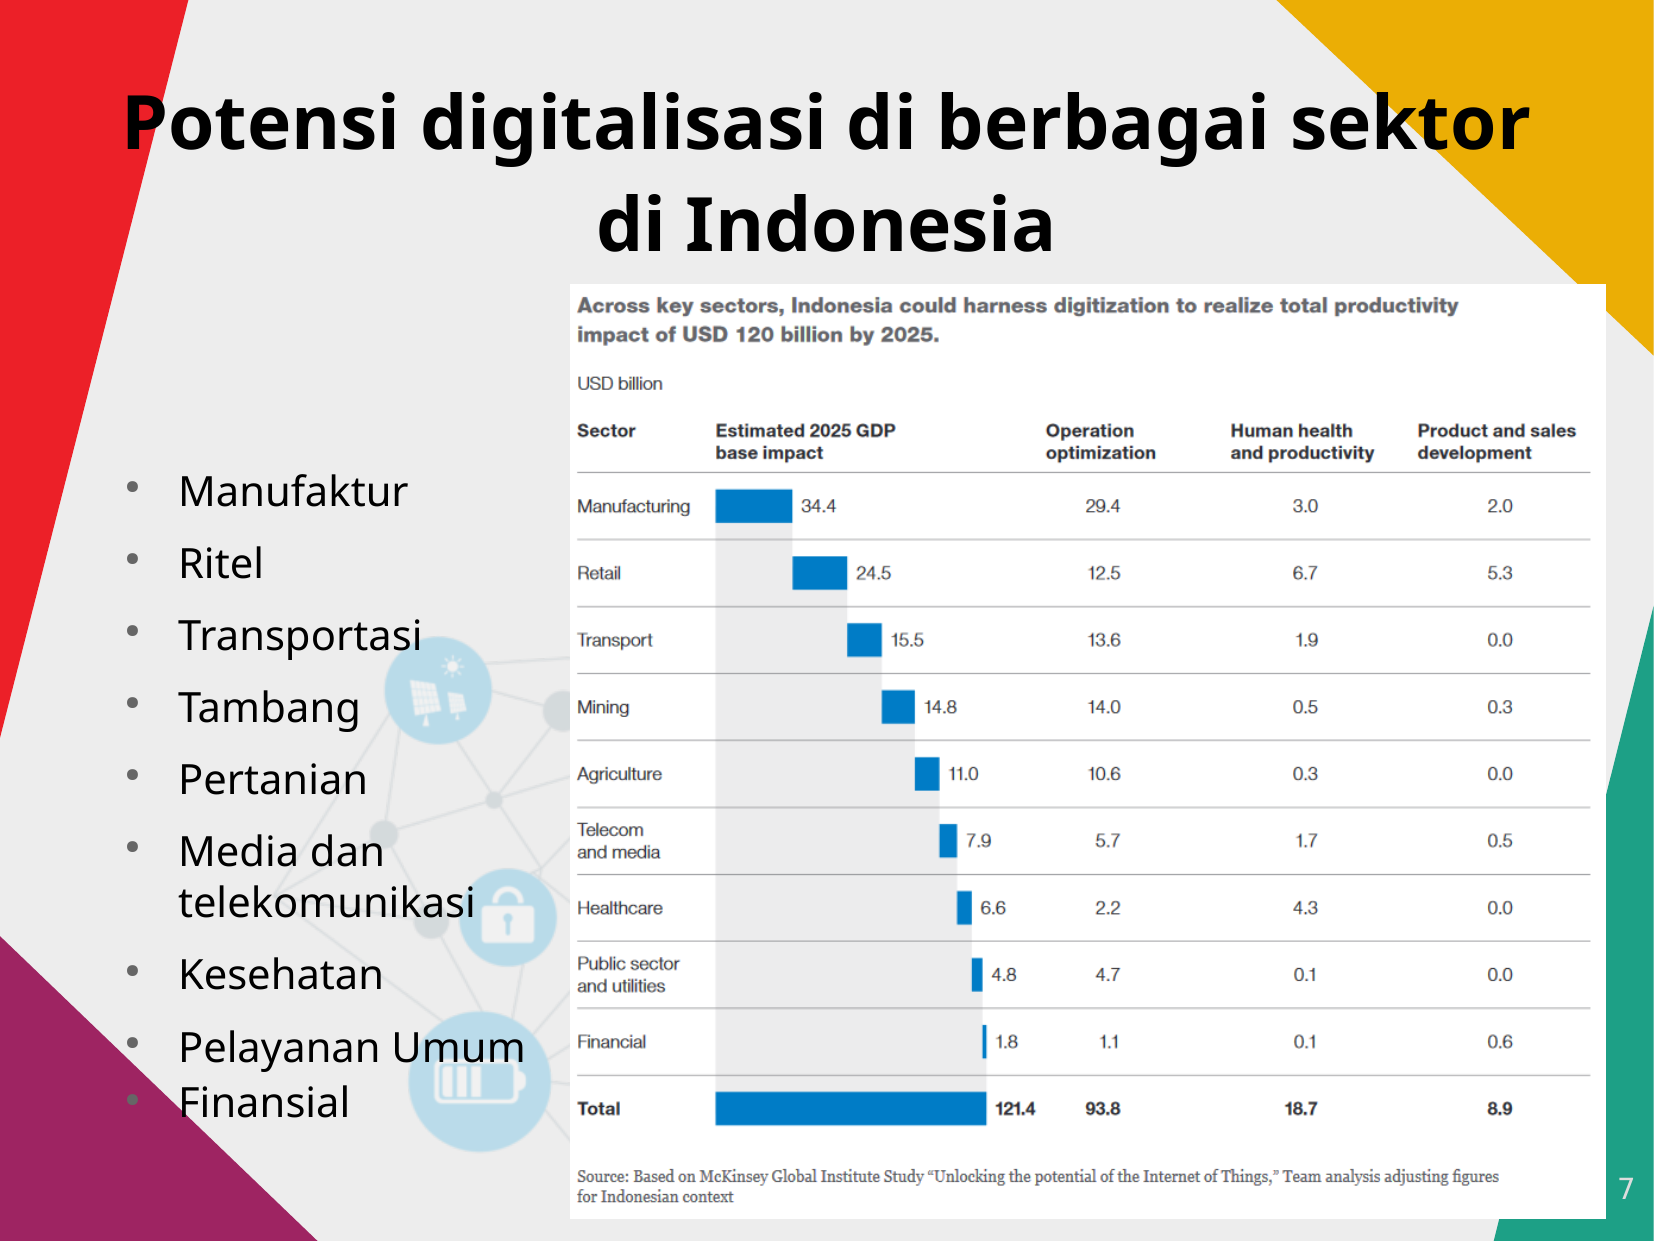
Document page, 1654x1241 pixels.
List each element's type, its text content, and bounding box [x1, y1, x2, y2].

picture [221, 284, 1606, 1219]
list Manufaktur Ritel Transportasi Tambang Pertanian Media dan telekomunikasi Kesehatan Pelayanan Umum Finansial [107, 465, 548, 1196]
title Potensi digitalisasi di berbagai sektor di Indonesia [114, 73, 1539, 271]
